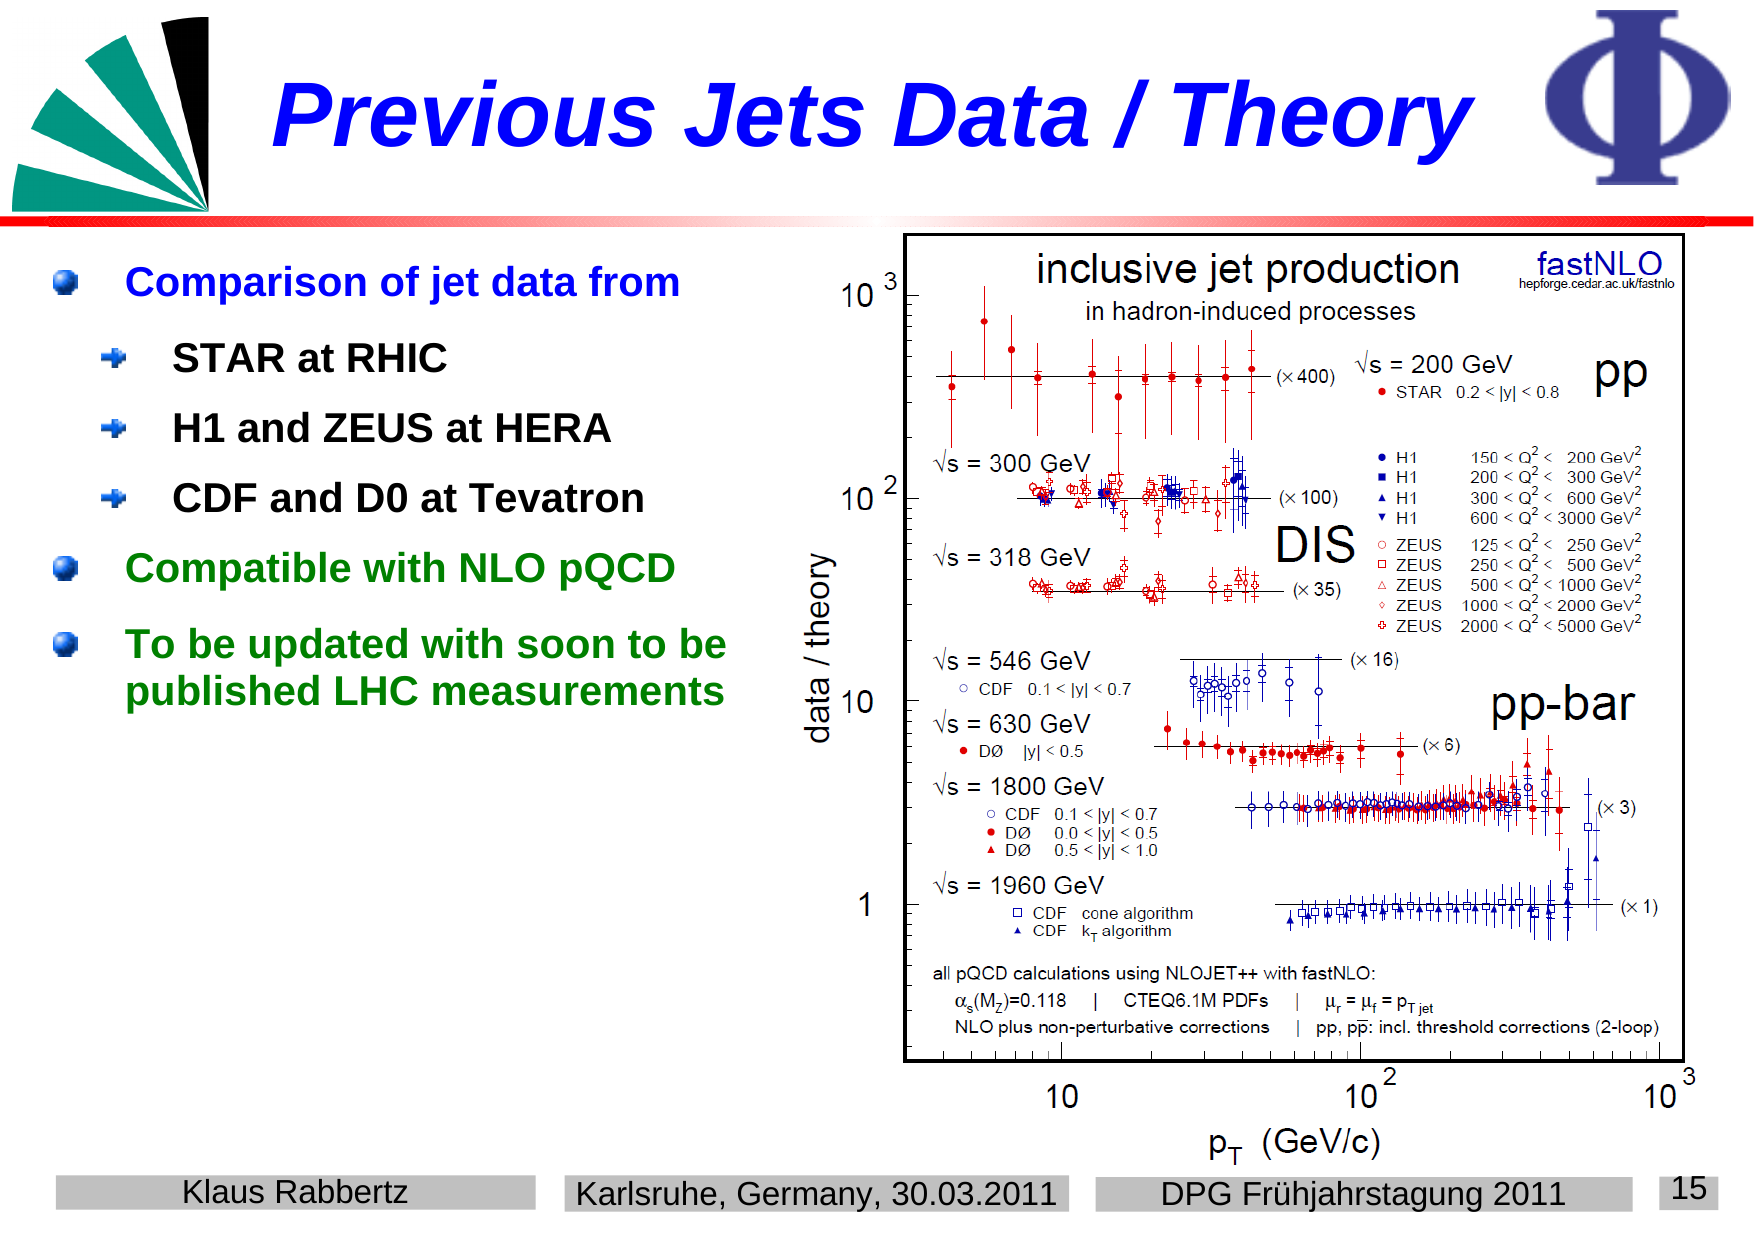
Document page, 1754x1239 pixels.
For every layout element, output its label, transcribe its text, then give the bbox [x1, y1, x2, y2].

picture [799, 227, 1696, 1168]
picture [1545, 10, 1731, 185]
picture [12, 17, 209, 214]
title Previous Jets Data / Theory [220, 22, 1525, 207]
list Comparison of jet data from STAR at RHIC H1 and ZEUS at HERA CDF and D0 at Tevatron Compatible with NLO pQCD To be updated with soon to be published LHC measurements [42, 258, 777, 715]
